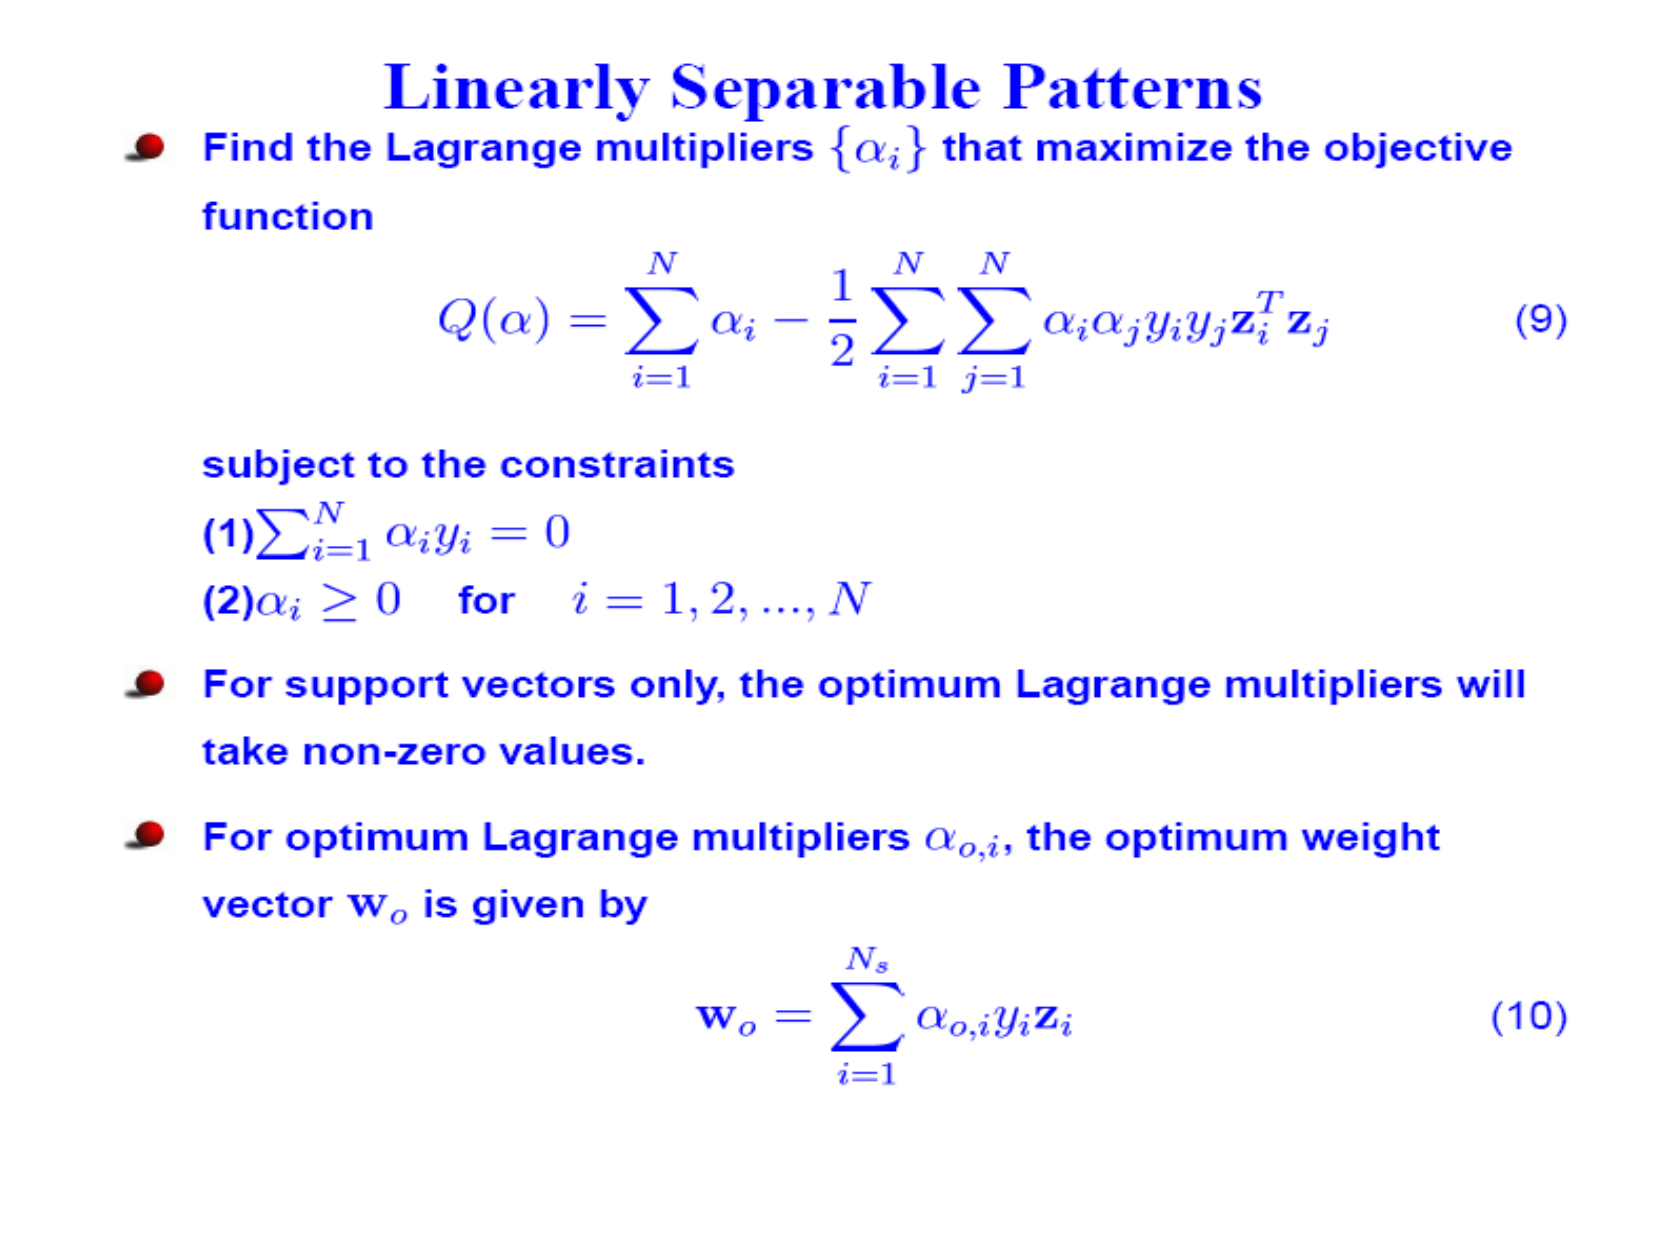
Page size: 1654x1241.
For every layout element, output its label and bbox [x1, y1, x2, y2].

picture [55, 53, 1598, 1089]
